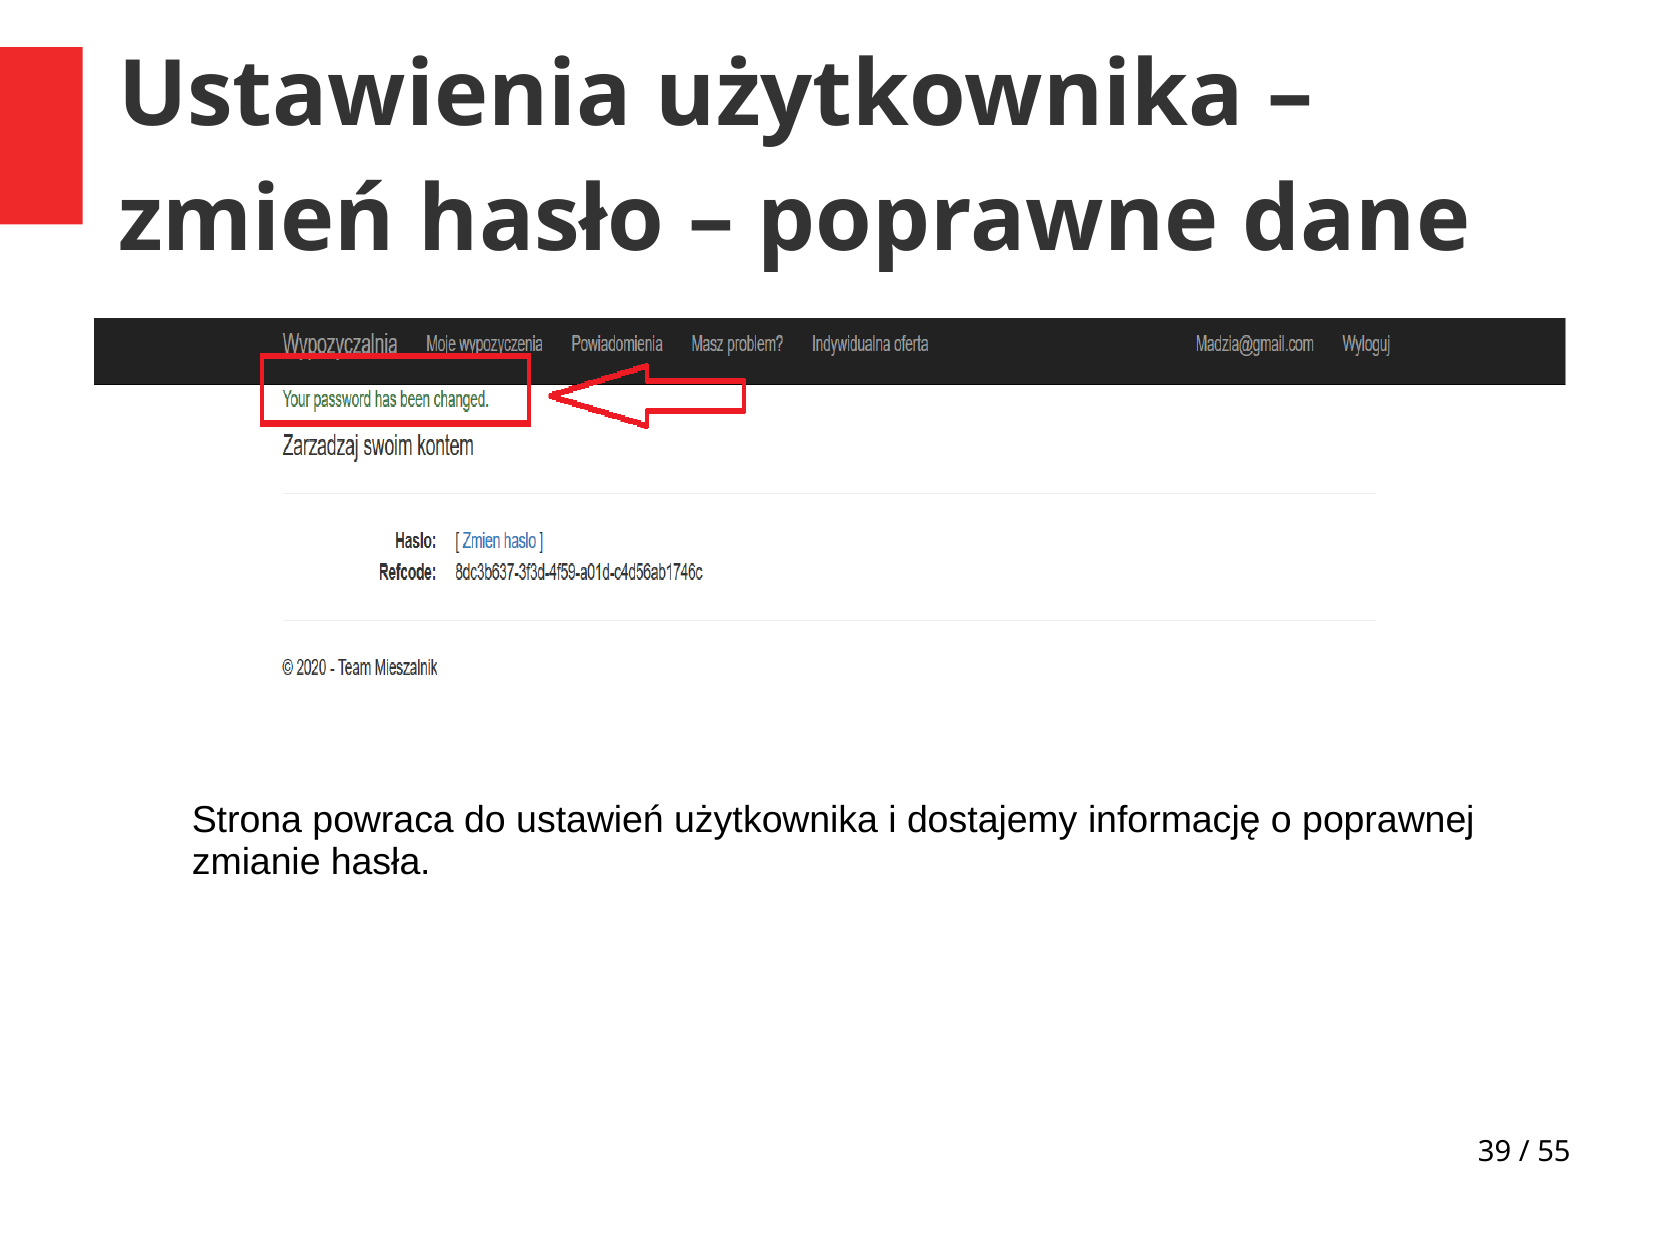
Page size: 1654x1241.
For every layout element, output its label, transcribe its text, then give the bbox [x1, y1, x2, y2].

picture [94, 318, 1566, 713]
title Ustawienia użytkownika – zmień hasło – poprawne dane [118, 28, 1571, 278]
text_box Strona powraca do ustawień użytkownika i dostajemy informację o poprawnej zmianie hasła. [177, 791, 1560, 890]
